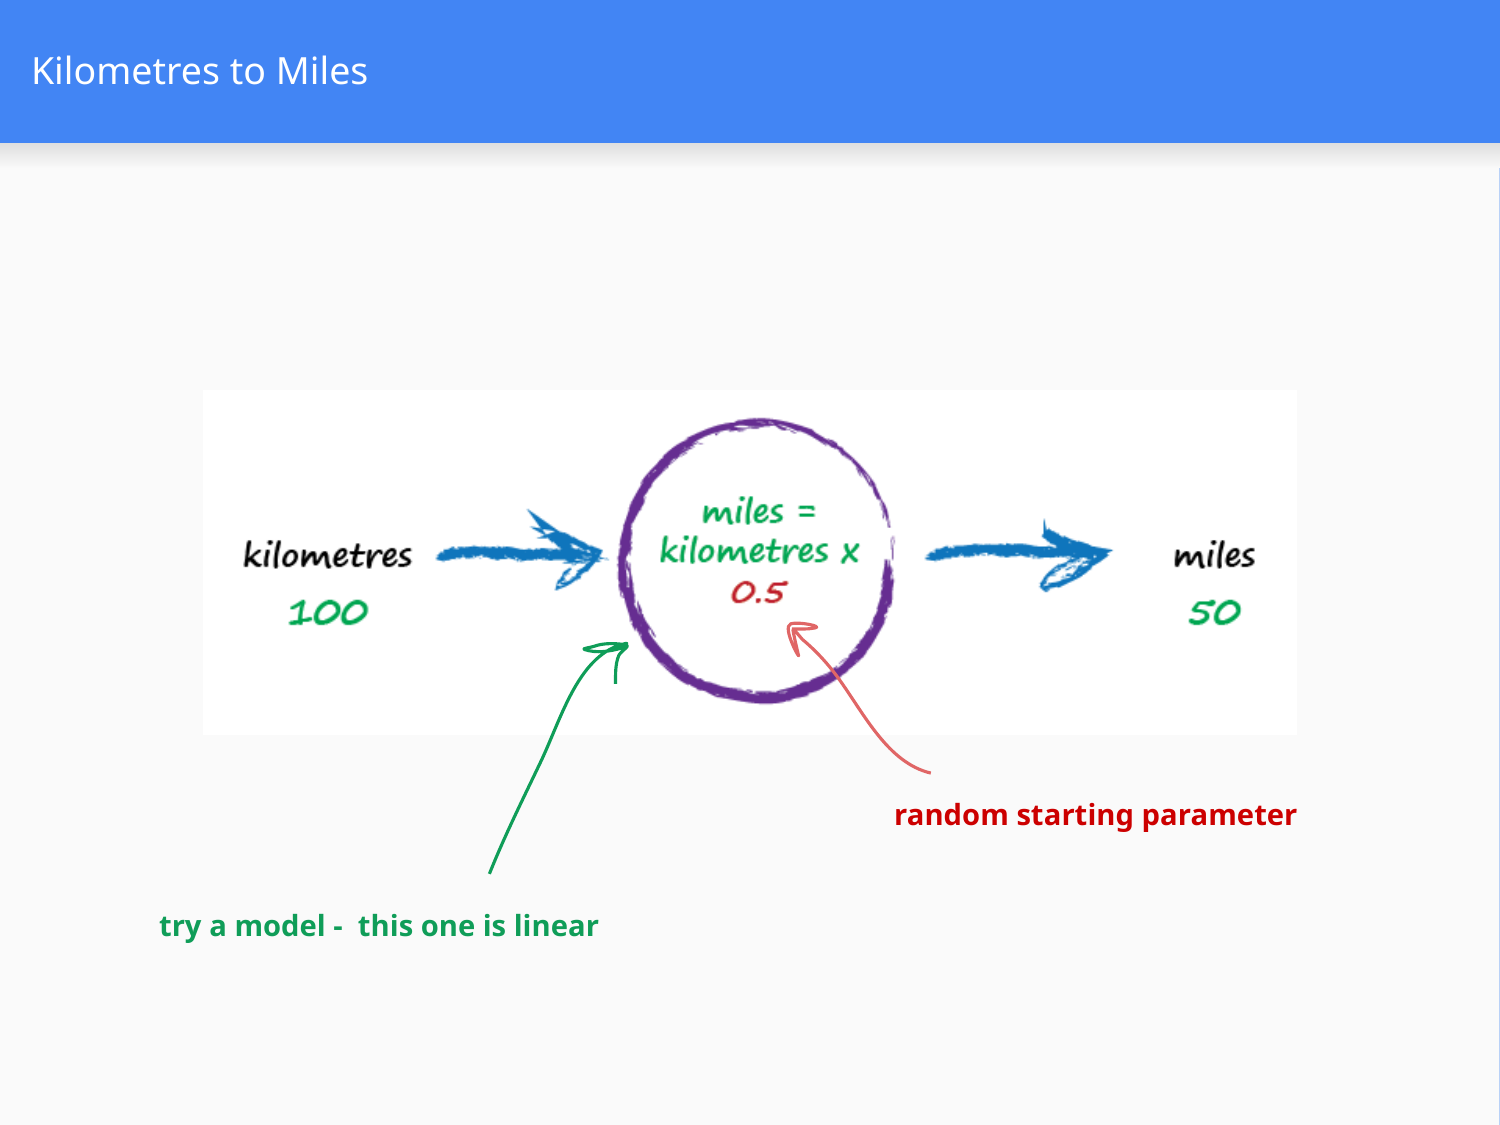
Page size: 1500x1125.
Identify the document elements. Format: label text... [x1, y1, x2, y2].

title Kilometres to Miles [16, 3, 1464, 136]
text_box random starting parameter [879, 781, 1319, 880]
picture [594, 646, 611, 650]
picture [203, 390, 1297, 735]
text_box try a model - this one is linear [144, 891, 681, 1033]
